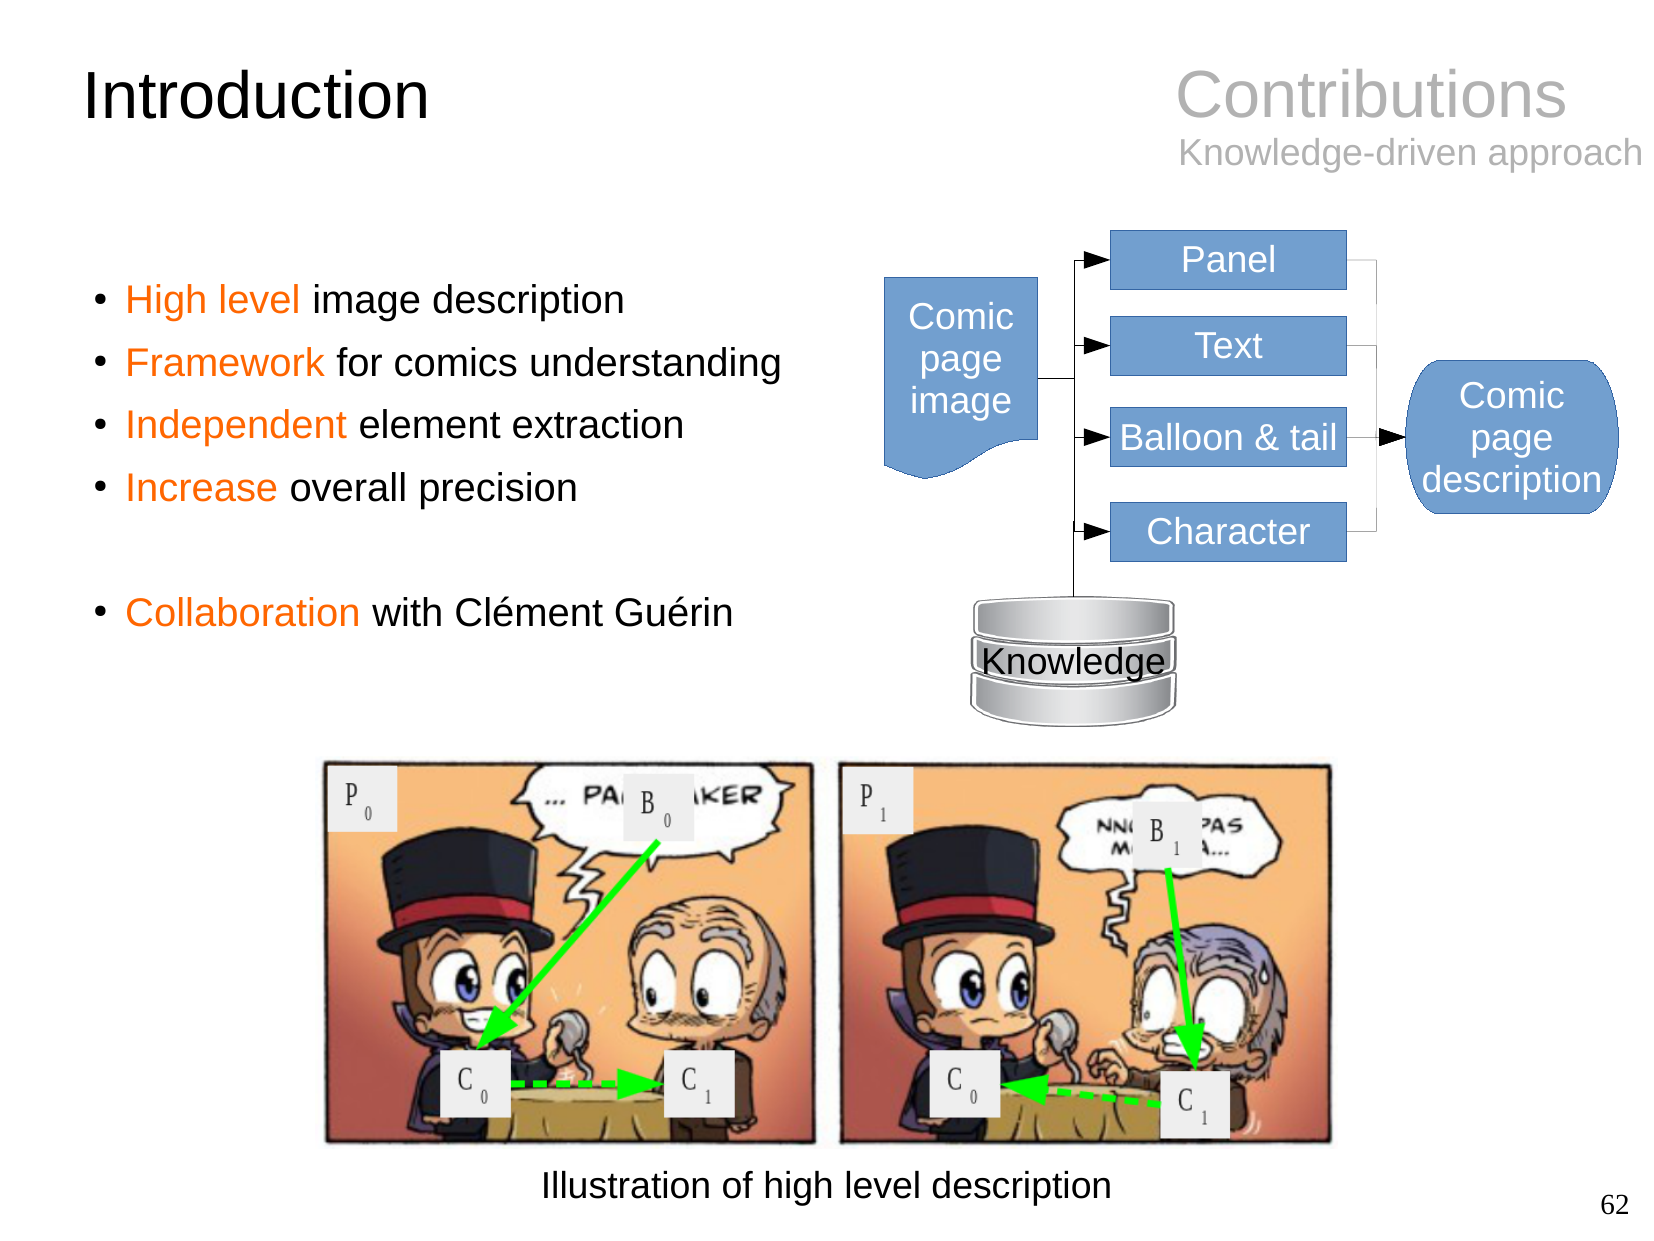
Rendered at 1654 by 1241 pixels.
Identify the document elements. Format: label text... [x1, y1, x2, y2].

text_box Illustration of high level description [454, 1157, 1199, 1215]
text_box Comic page image [884, 277, 1038, 479]
text_box Panel [1110, 230, 1347, 290]
text_box Character [1110, 502, 1347, 562]
list High level image description Framework for comics understanding Independent element extraction Increase overall precision Collaboration with Clément Guérin [82, 277, 851, 638]
text_box Balloon & tail [1110, 407, 1347, 467]
text_box Text [1110, 316, 1347, 376]
title Introduction [82, 55, 1571, 136]
text_box Comic page description [1405, 360, 1619, 514]
picture [970, 596, 1177, 727]
picture [315, 753, 1338, 1149]
